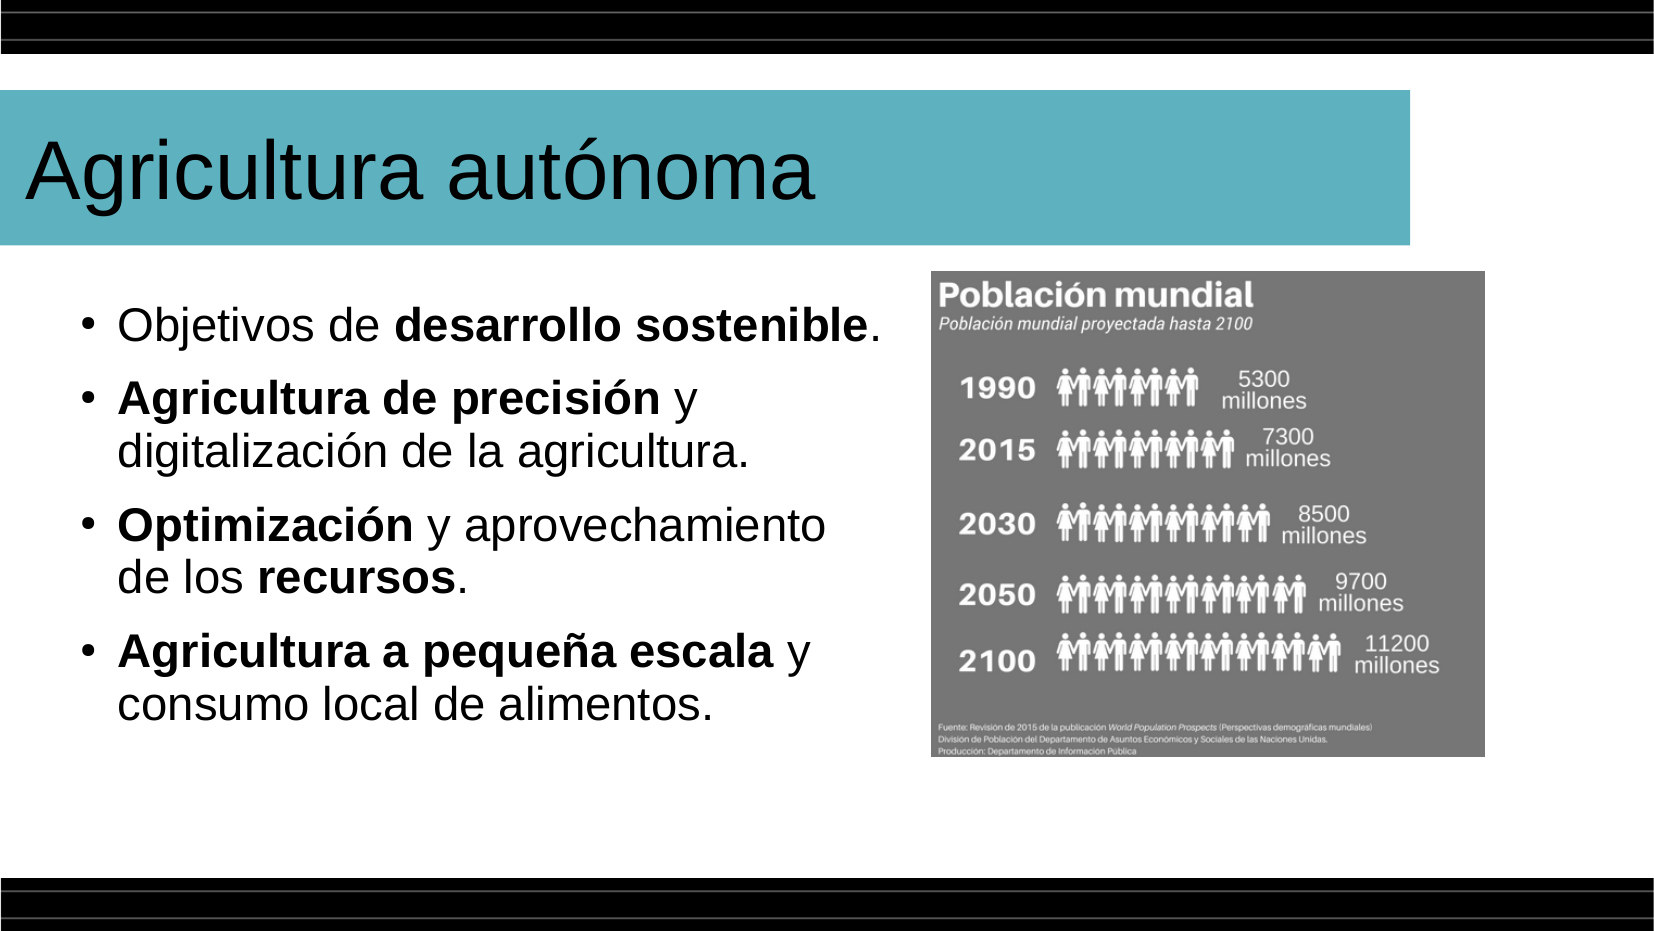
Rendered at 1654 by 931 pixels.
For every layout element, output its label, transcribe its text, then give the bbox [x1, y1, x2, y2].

title Agricultura autónoma [0, 90, 1411, 246]
picture [0, 0, 1654, 54]
picture [0, 878, 1654, 931]
picture [931, 271, 1485, 757]
list Objetivos de desarrollo sostenible. Agricultura de precisión y digitalización de la agricultura. Optimización y aprovechamiento de los recursos. Agricultura a pequeña escala y consumo local de alimentos. [67, 271, 886, 757]
